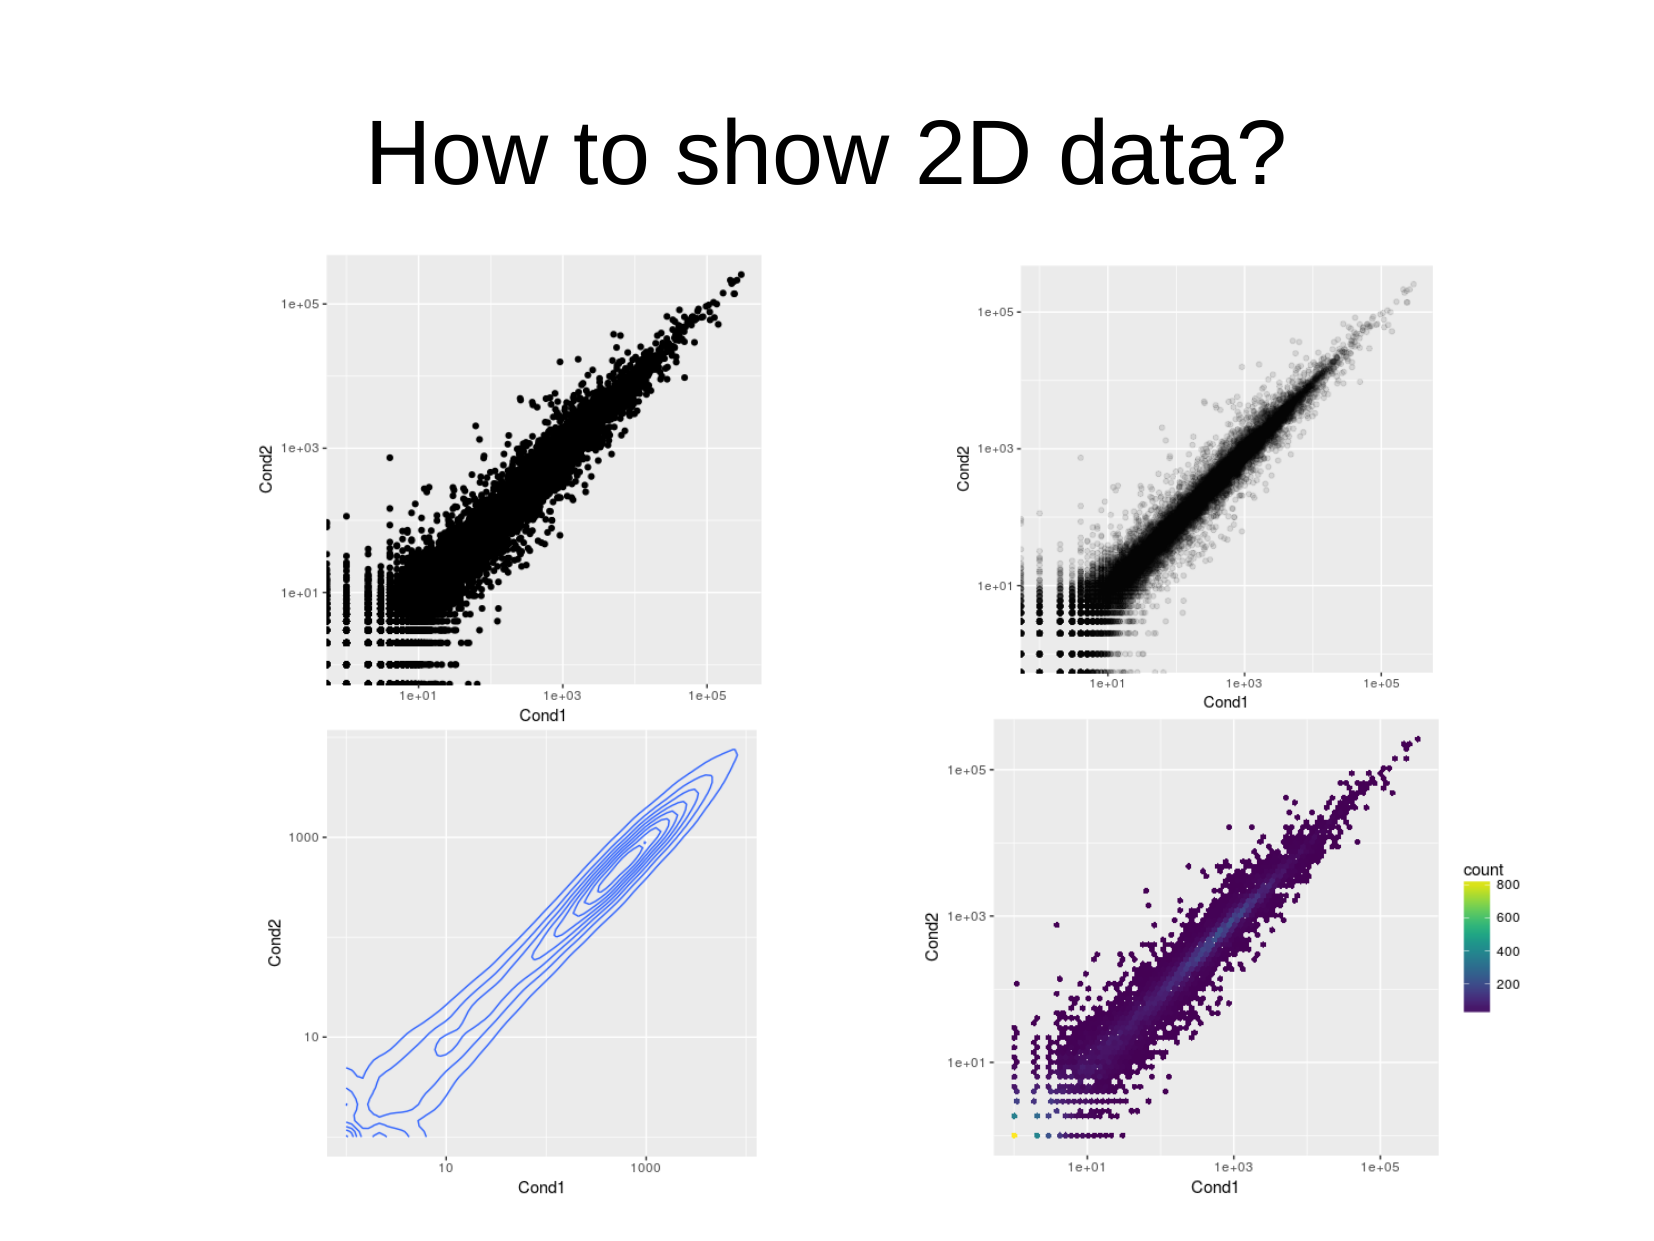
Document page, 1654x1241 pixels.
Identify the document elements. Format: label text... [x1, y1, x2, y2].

title How to show 2D data? [82, 49, 1571, 257]
picture [120, 247, 1625, 1201]
